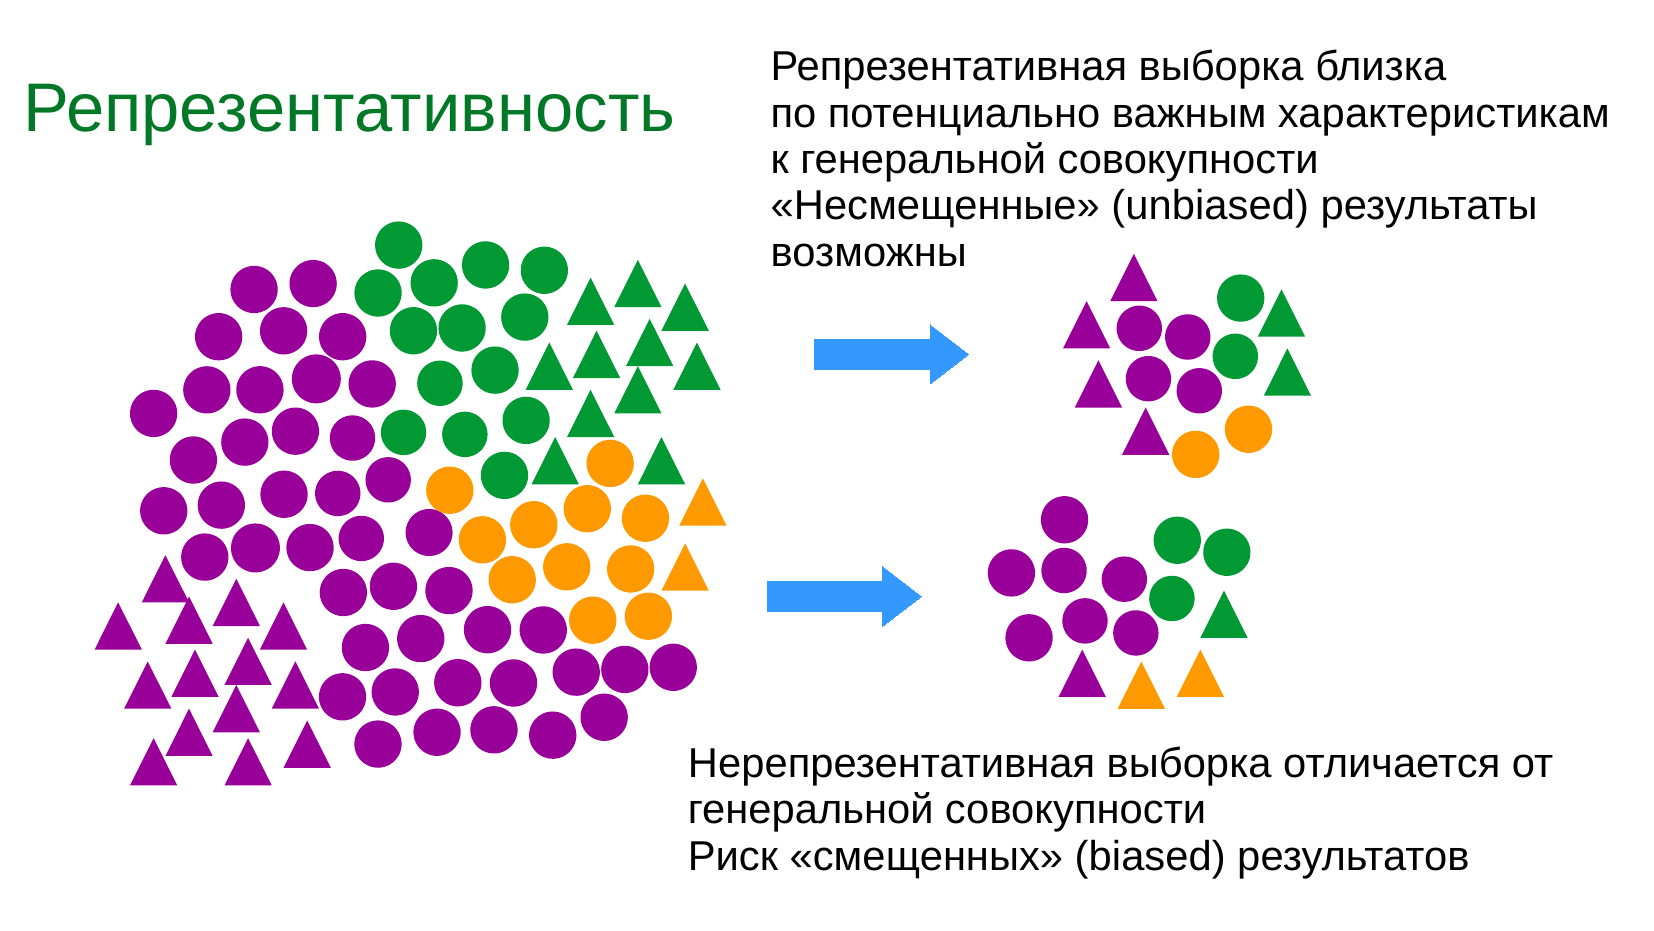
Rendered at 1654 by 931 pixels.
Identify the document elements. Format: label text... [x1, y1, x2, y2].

text_box [129, 738, 178, 786]
text_box [1200, 590, 1248, 638]
text_box [181, 533, 229, 581]
text_box [614, 259, 662, 308]
text_box [195, 313, 243, 361]
text_box [371, 668, 419, 716]
text_box [230, 523, 280, 573]
text_box [354, 720, 402, 768]
text_box [529, 711, 577, 759]
text_box [365, 457, 411, 503]
text_box [510, 501, 558, 549]
text_box [480, 451, 529, 500]
text_box [221, 418, 269, 466]
text_box [397, 615, 445, 663]
text_box [1062, 598, 1108, 644]
text_box [1203, 528, 1251, 576]
text_box [563, 485, 611, 533]
text_box [621, 494, 670, 542]
text_box [1125, 355, 1172, 402]
text_box [519, 606, 567, 654]
text_box [212, 637, 272, 733]
text_box [1176, 649, 1225, 697]
text_box [987, 549, 1036, 597]
text_box [1005, 614, 1053, 662]
text_box [461, 241, 510, 289]
text_box [531, 437, 579, 485]
text_box [129, 389, 178, 438]
text_box [236, 366, 284, 414]
text_box [380, 409, 427, 456]
text_box [637, 437, 686, 485]
text_box [140, 487, 188, 535]
text_box [224, 738, 272, 786]
text_box Репрезентативная выборка близка по потенциально важным характеристикам к генеральной совокупности «Несмещенные» (unbiased) результаты возможны [755, 35, 1642, 283]
text_box [283, 720, 331, 768]
text_box [315, 470, 361, 517]
text_box [463, 606, 512, 654]
text_box [1122, 407, 1170, 455]
text_box [661, 543, 709, 591]
text_box [169, 436, 218, 484]
text_box [601, 643, 697, 694]
title Репрезентативность [23, 23, 1630, 193]
text_box [1113, 610, 1159, 656]
text_box [141, 555, 213, 644]
text_box [1212, 333, 1259, 380]
text_box [1110, 283, 1158, 302]
text_box [1176, 368, 1222, 414]
text_box [552, 648, 600, 696]
text_box [470, 706, 518, 754]
text_box [289, 259, 337, 308]
text_box [348, 360, 396, 408]
text_box [259, 307, 308, 355]
text_box [319, 568, 367, 617]
text_box [1263, 348, 1312, 396]
text_box [566, 389, 615, 438]
text_box [260, 470, 308, 518]
text_box [1257, 289, 1306, 337]
text_box [259, 602, 308, 650]
text_box [525, 342, 573, 390]
text_box [569, 596, 617, 644]
text_box [1172, 430, 1220, 479]
text_box [1153, 516, 1201, 564]
text_box [661, 283, 709, 331]
text_box [673, 342, 721, 390]
text_box [502, 396, 550, 445]
text_box [767, 566, 922, 627]
text_box [572, 330, 621, 379]
text_box [318, 673, 367, 721]
text_box [413, 708, 461, 756]
text_box [369, 562, 418, 610]
text_box [458, 516, 536, 604]
text_box [614, 318, 674, 414]
text_box [1217, 283, 1265, 322]
text_box [197, 481, 245, 529]
text_box [543, 543, 591, 591]
text_box [520, 246, 568, 294]
text_box [1149, 575, 1195, 622]
text_box [389, 304, 486, 355]
text_box [814, 324, 969, 384]
text_box [165, 708, 213, 756]
text_box [434, 659, 482, 707]
text_box [1041, 547, 1087, 594]
text_box [607, 545, 655, 593]
text_box [586, 439, 634, 488]
text_box [230, 265, 278, 314]
text_box [291, 313, 367, 404]
text_box [1165, 314, 1211, 360]
text_box [286, 523, 334, 572]
text_box [580, 693, 628, 741]
text_box [1101, 556, 1148, 602]
text_box [501, 293, 549, 341]
text_box [1116, 305, 1162, 352]
text_box [375, 221, 423, 269]
text_box [271, 661, 320, 709]
text_box [1040, 496, 1089, 544]
text_box [566, 277, 615, 325]
text_box [489, 659, 538, 707]
text_box [405, 466, 474, 557]
text_box [338, 515, 384, 562]
text_box [471, 346, 519, 394]
text_box [624, 592, 673, 640]
text_box [124, 661, 172, 709]
text_box [341, 623, 390, 672]
text_box [329, 415, 376, 461]
text_box [679, 478, 727, 526]
text_box [442, 411, 488, 458]
text_box [1058, 649, 1106, 697]
text_box [271, 407, 320, 455]
text_box [1117, 661, 1165, 709]
text_box [354, 269, 402, 317]
text_box [1074, 360, 1123, 408]
text_box [212, 578, 260, 627]
text_box Нерепрезентативная выборка отличается от генеральной совокупности Риск «смещенных» (biased) результатов [673, 732, 1619, 887]
text_box [425, 566, 473, 615]
text_box [171, 649, 219, 697]
text_box [417, 360, 463, 406]
text_box [1224, 405, 1273, 453]
text_box [94, 602, 142, 650]
text_box [1062, 301, 1111, 349]
text_box [183, 366, 231, 414]
text_box [410, 259, 458, 307]
